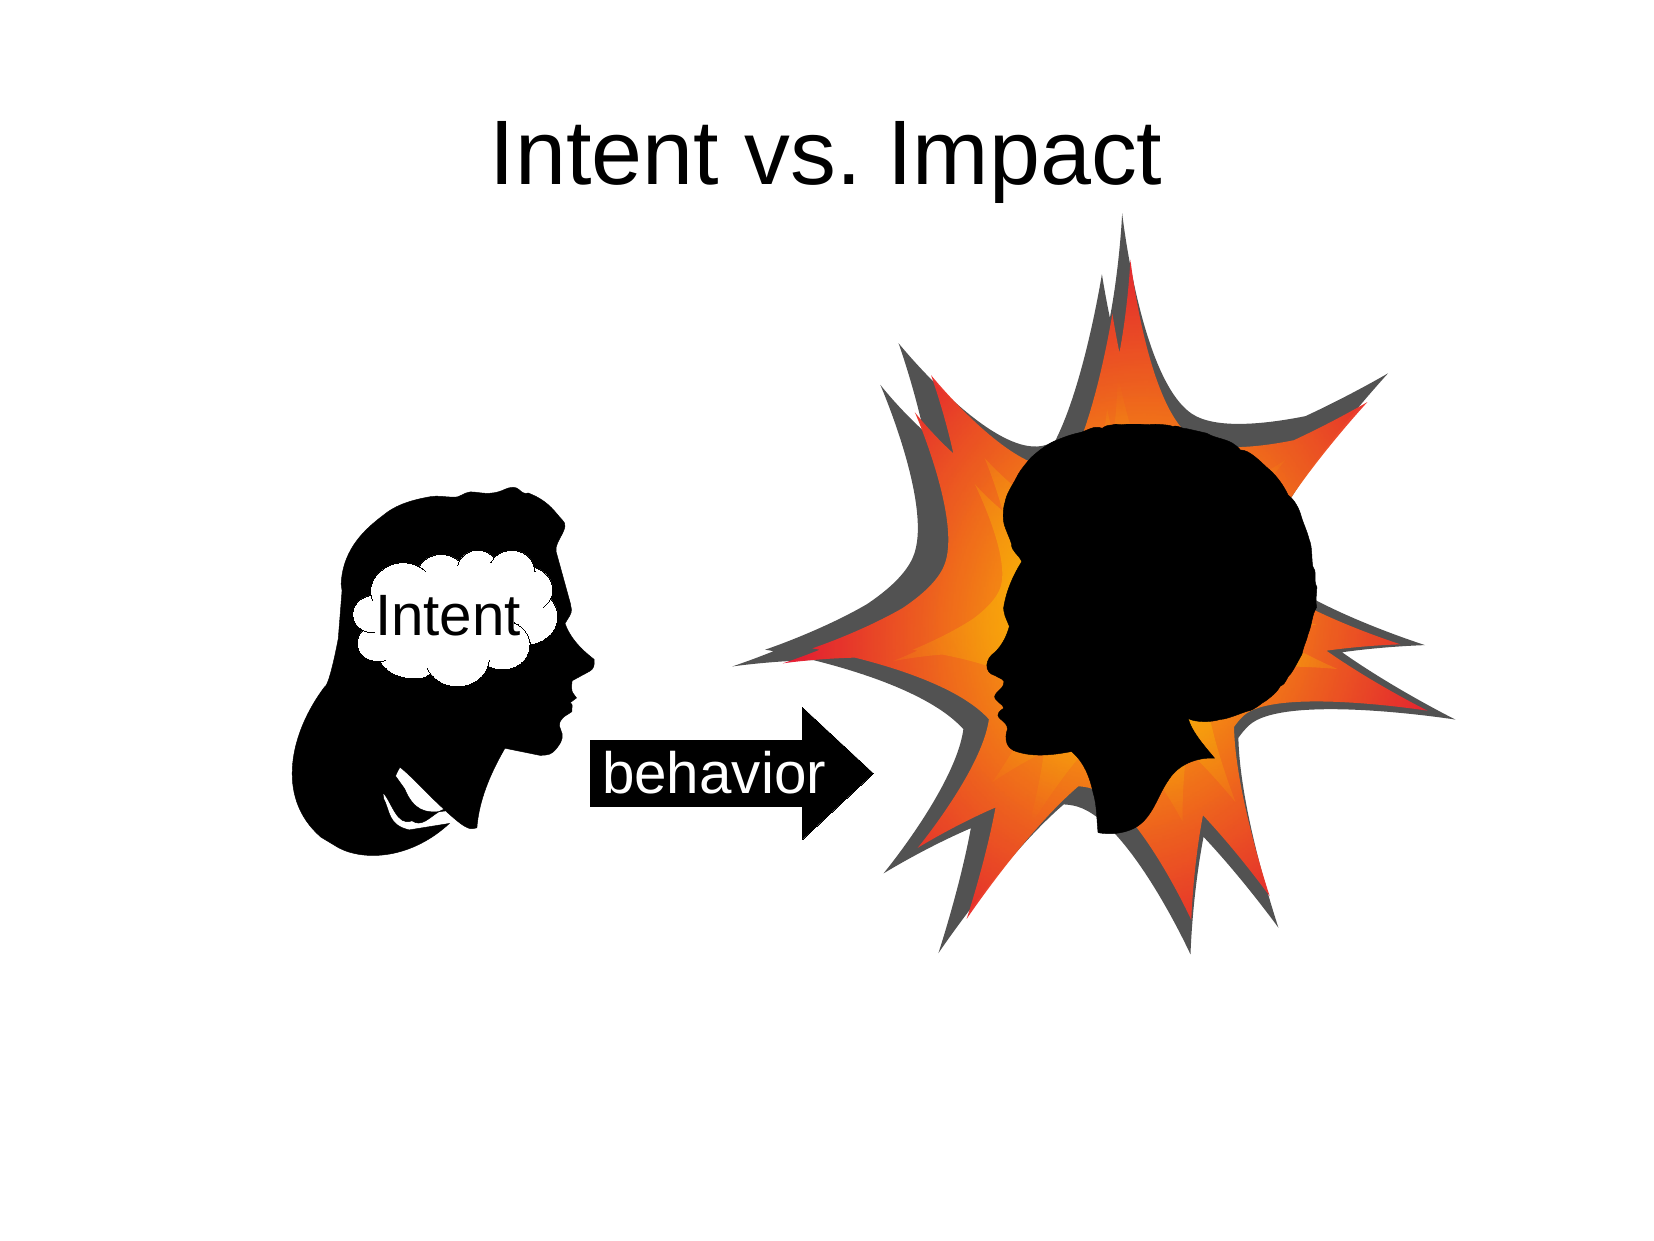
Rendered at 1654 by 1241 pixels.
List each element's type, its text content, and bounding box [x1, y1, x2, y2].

title Intent vs. Impact [82, 49, 1571, 257]
text_box Intent [352, 550, 558, 687]
picture [595, 63, 1654, 1172]
picture [291, 487, 595, 856]
text_box behavior [590, 707, 874, 840]
